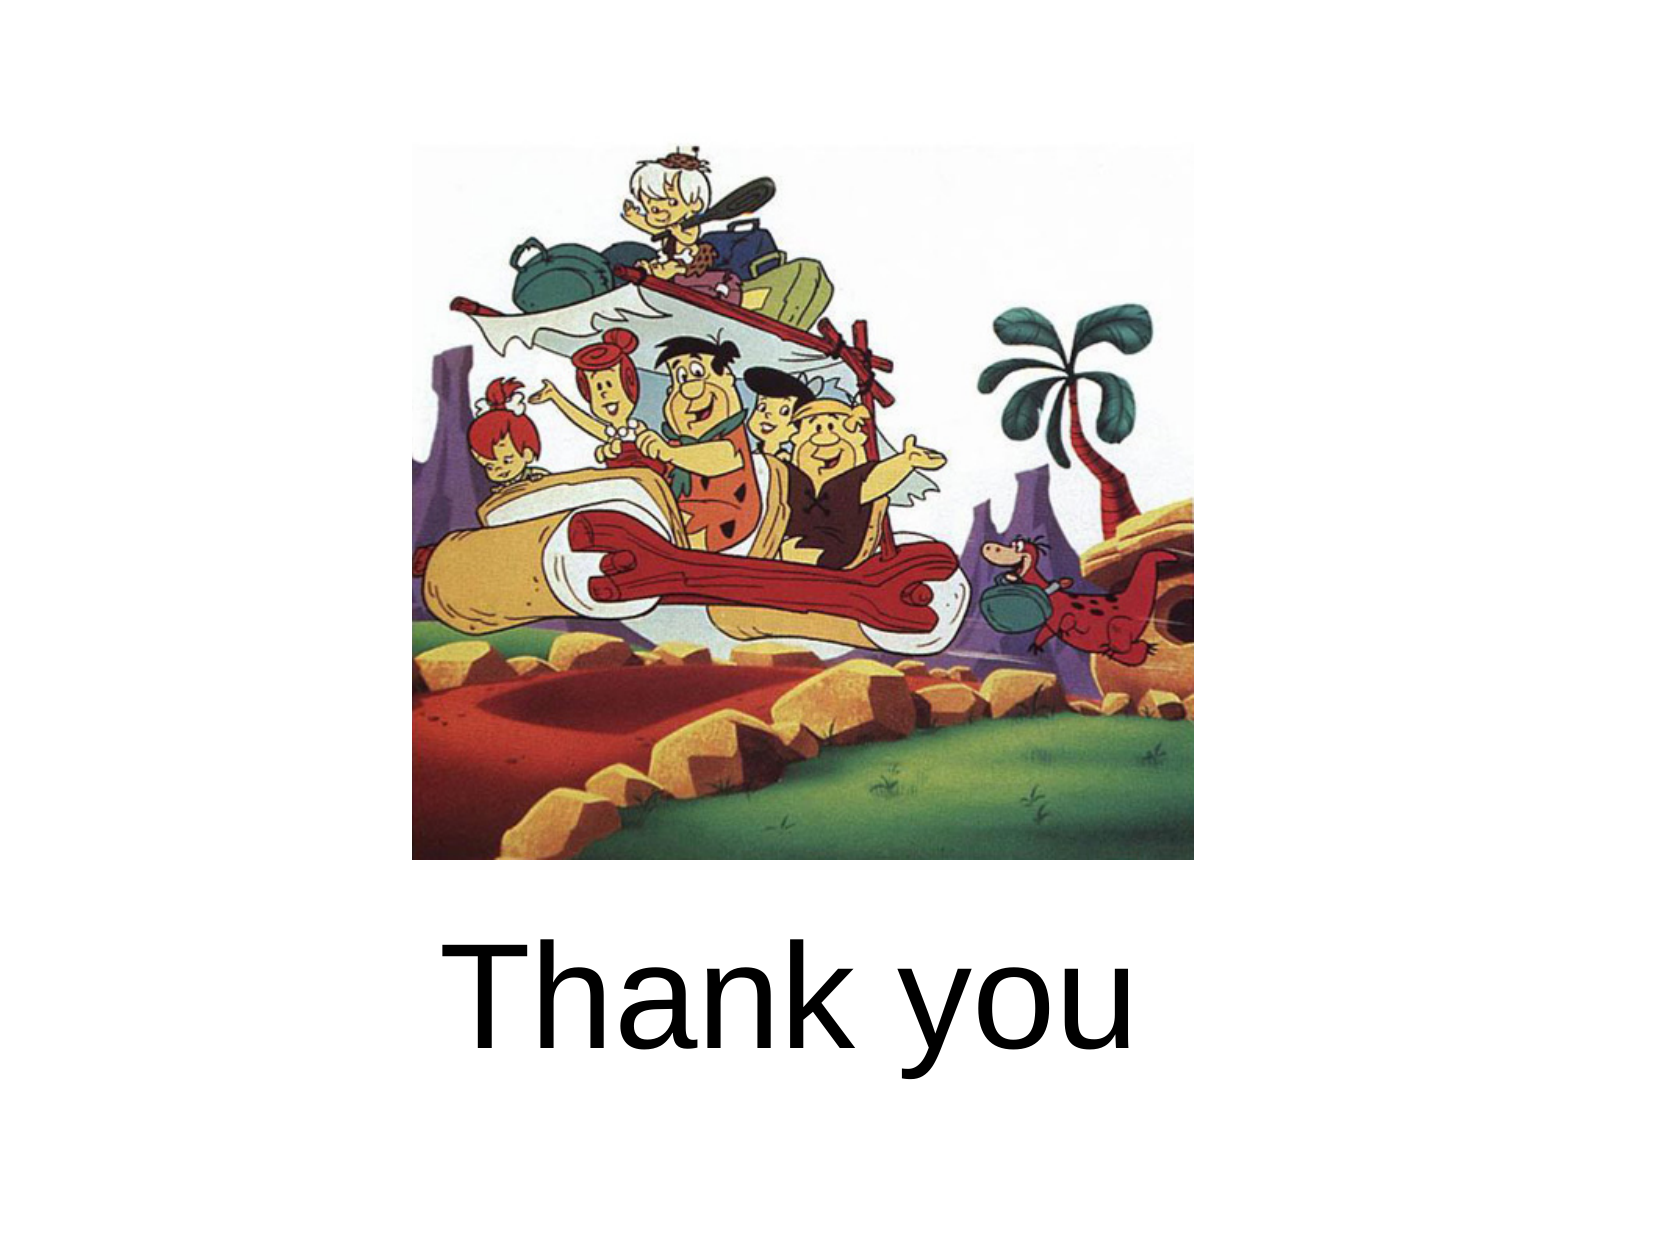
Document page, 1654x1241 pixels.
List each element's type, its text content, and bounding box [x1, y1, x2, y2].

picture [412, 112, 1194, 860]
text_box Thank you [424, 905, 1155, 1088]
